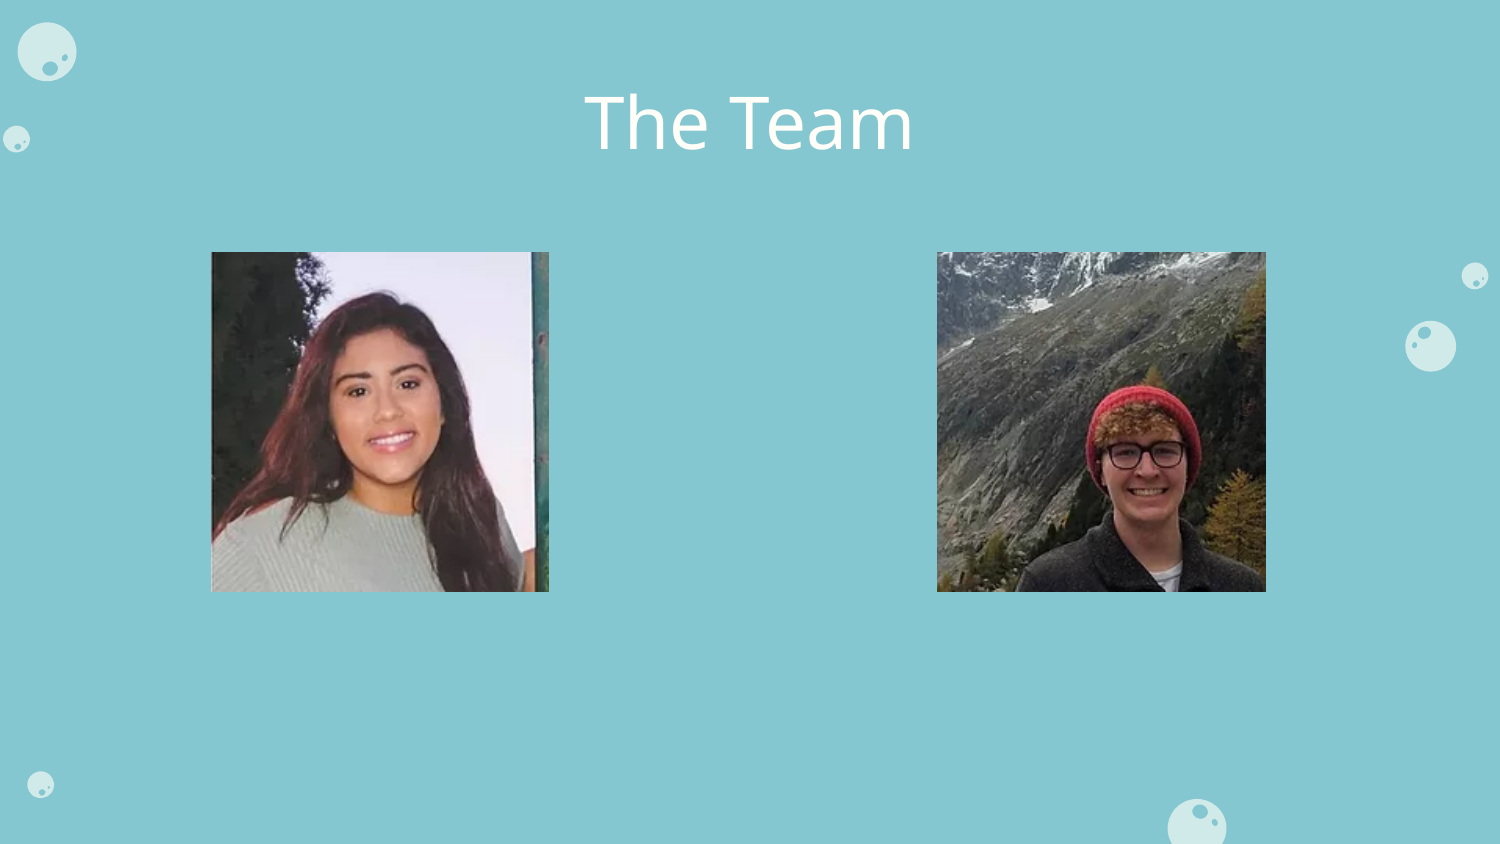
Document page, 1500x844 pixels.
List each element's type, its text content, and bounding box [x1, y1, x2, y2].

picture [937, 252, 1266, 592]
title The Team [118, 72, 1382, 167]
picture [211, 252, 549, 592]
